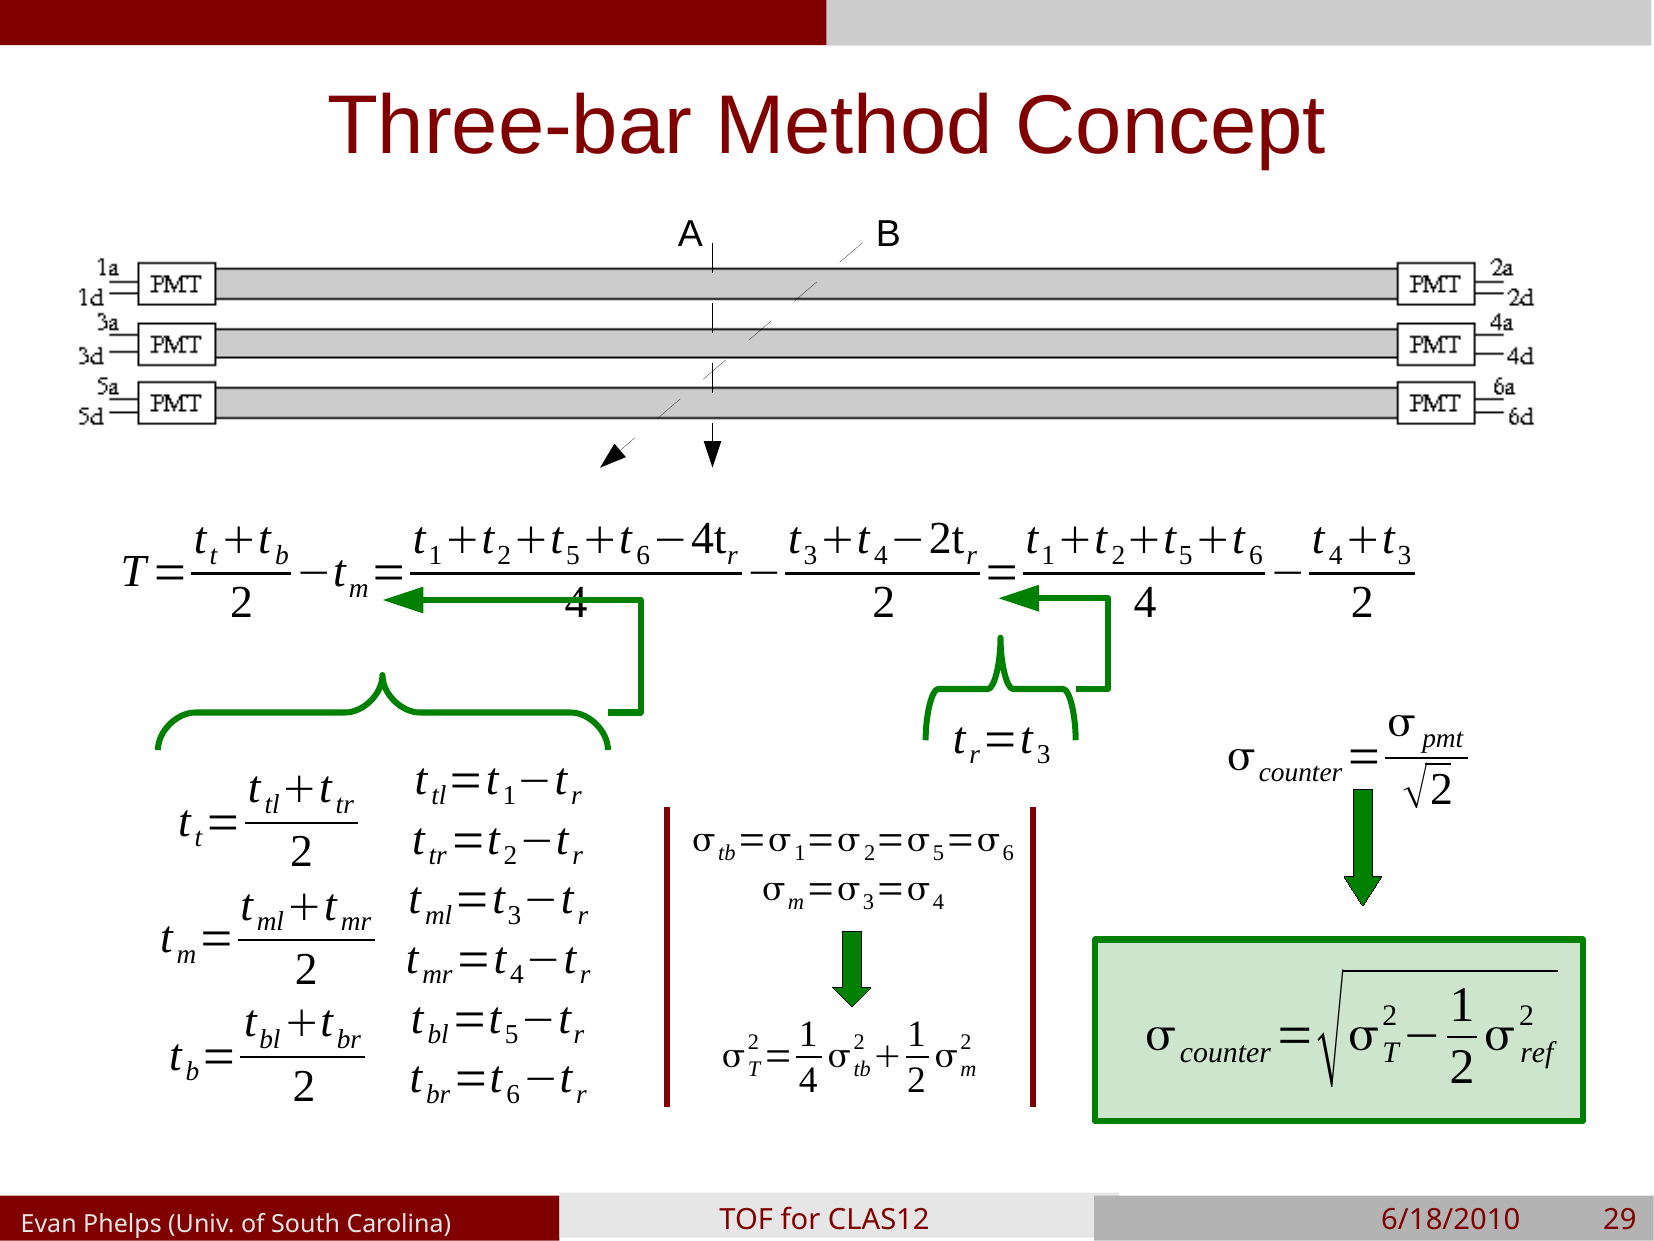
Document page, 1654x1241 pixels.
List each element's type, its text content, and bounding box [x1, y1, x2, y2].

text_box [1095, 939, 1583, 1122]
text_box A [663, 205, 718, 263]
title Three-bar Method Concept [82, 62, 1571, 187]
chart [946, 712, 1056, 770]
chart [114, 513, 1423, 628]
text_box B [861, 204, 916, 262]
picture [76, 255, 1538, 427]
chart [153, 762, 383, 1112]
chart [399, 753, 597, 1163]
text_box [832, 931, 871, 1007]
text_box [1344, 789, 1382, 906]
chart [1219, 700, 1476, 815]
chart [684, 818, 1021, 914]
chart [1138, 967, 1559, 1095]
chart [714, 1012, 983, 1102]
